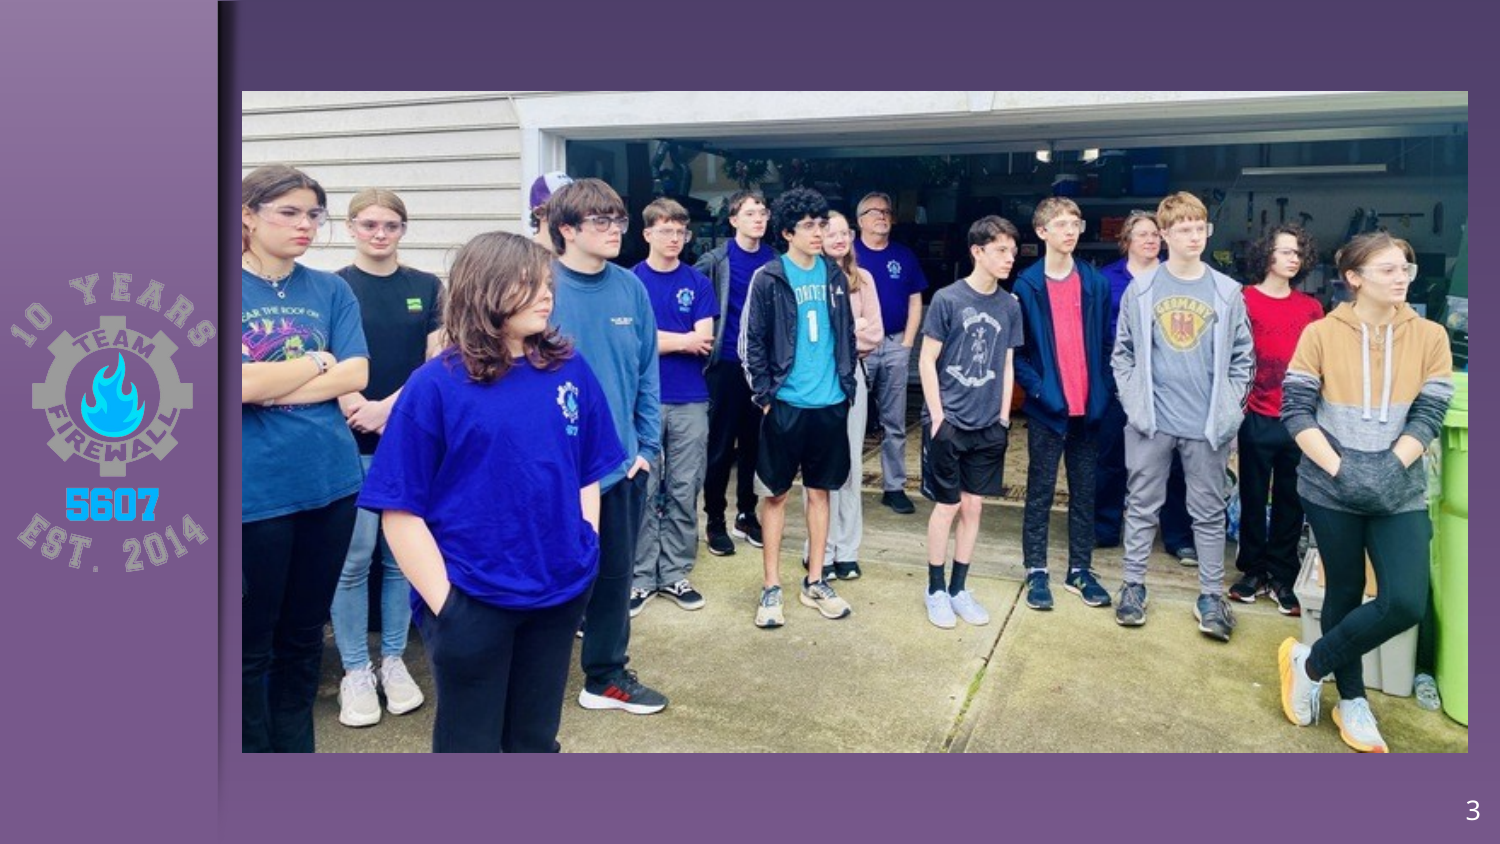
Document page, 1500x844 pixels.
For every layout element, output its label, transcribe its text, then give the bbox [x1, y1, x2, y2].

picture [218, 2, 1468, 844]
slide_number <number> [1391, 779, 1482, 844]
picture [10, 272, 216, 572]
